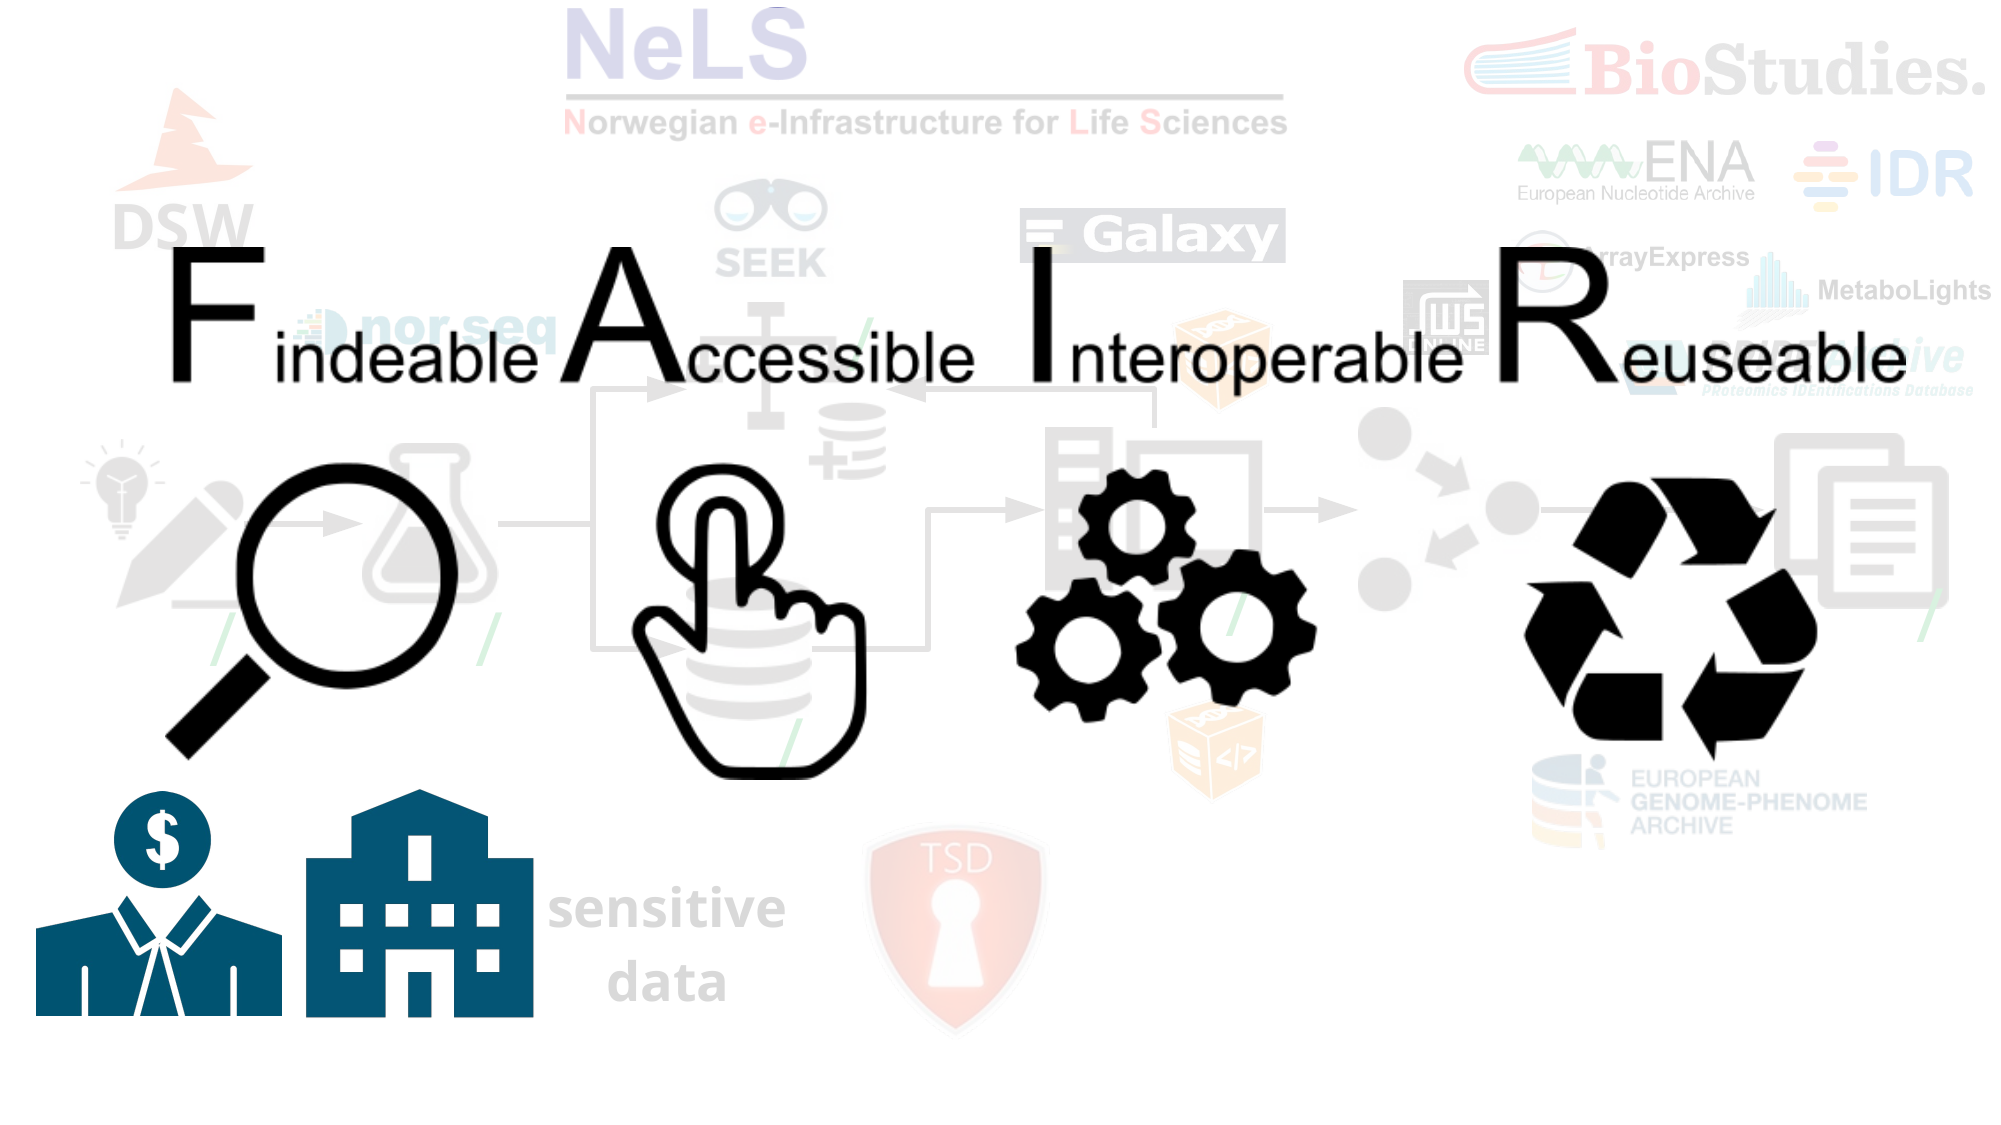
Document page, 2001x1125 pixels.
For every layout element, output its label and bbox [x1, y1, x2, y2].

picture [82, 966, 88, 1016]
picture [165, 247, 1906, 1040]
text_box [0, 7, 2001, 1118]
picture [147, 810, 178, 870]
picture [36, 791, 282, 1016]
picture [231, 966, 236, 1016]
